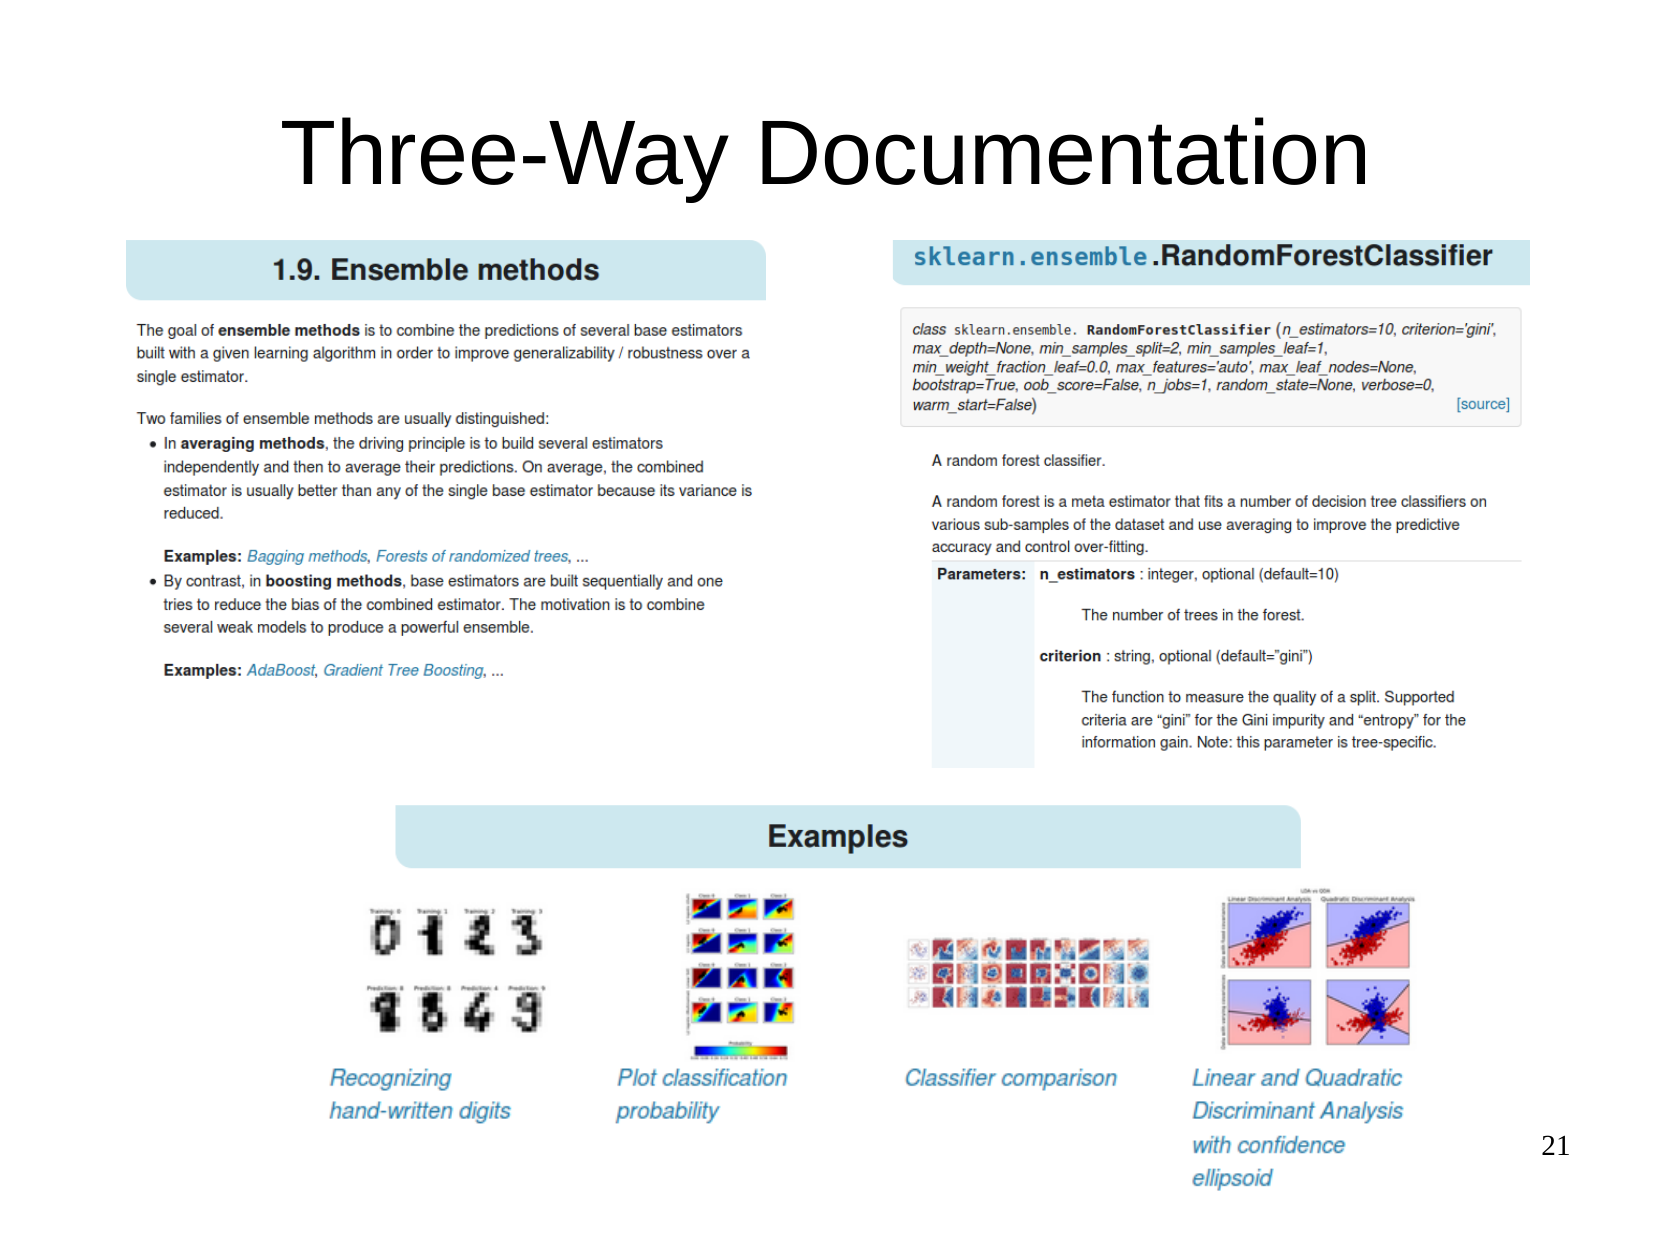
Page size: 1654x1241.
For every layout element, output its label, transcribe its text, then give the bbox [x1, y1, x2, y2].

picture [892, 240, 1531, 768]
picture [255, 794, 1510, 1231]
title Three-Way Documentation [82, 49, 1571, 257]
picture [126, 239, 766, 694]
